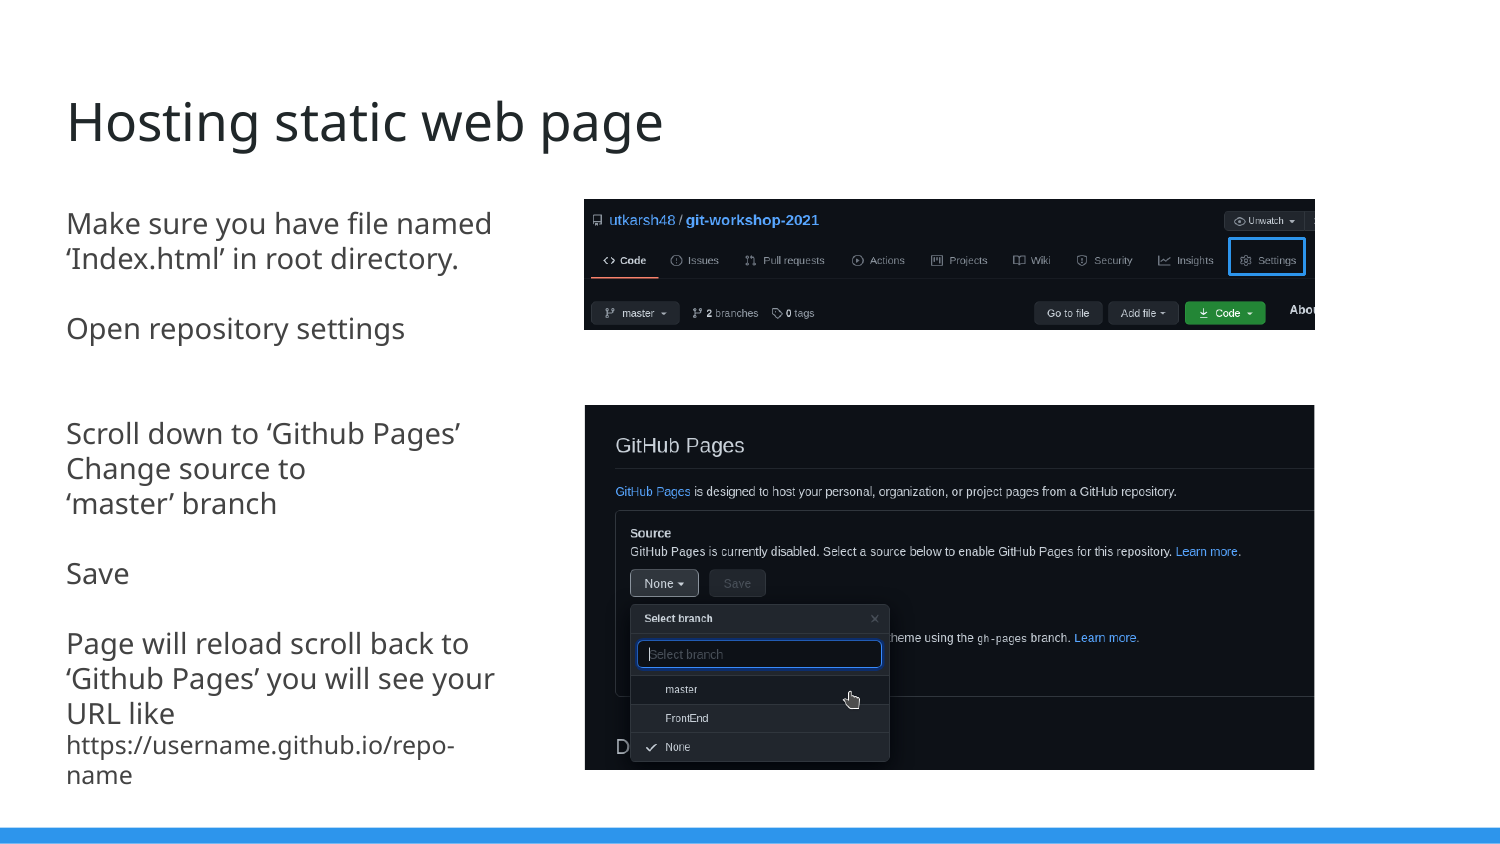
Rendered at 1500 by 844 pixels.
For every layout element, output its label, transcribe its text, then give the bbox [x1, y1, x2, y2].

picture [584, 405, 1315, 770]
picture [584, 199, 1315, 330]
text_box Make sure you have file named ‘Index.html’ in root directory. Open repository settings Scroll down to ‘Github Pages’ Change source to ‘master’ branch Save Page will reload scroll back to ‘Github Pages’ you will see your URL like https://username.github.io/repo-name [51, 190, 518, 805]
title Hosting static web page [51, 72, 1449, 167]
